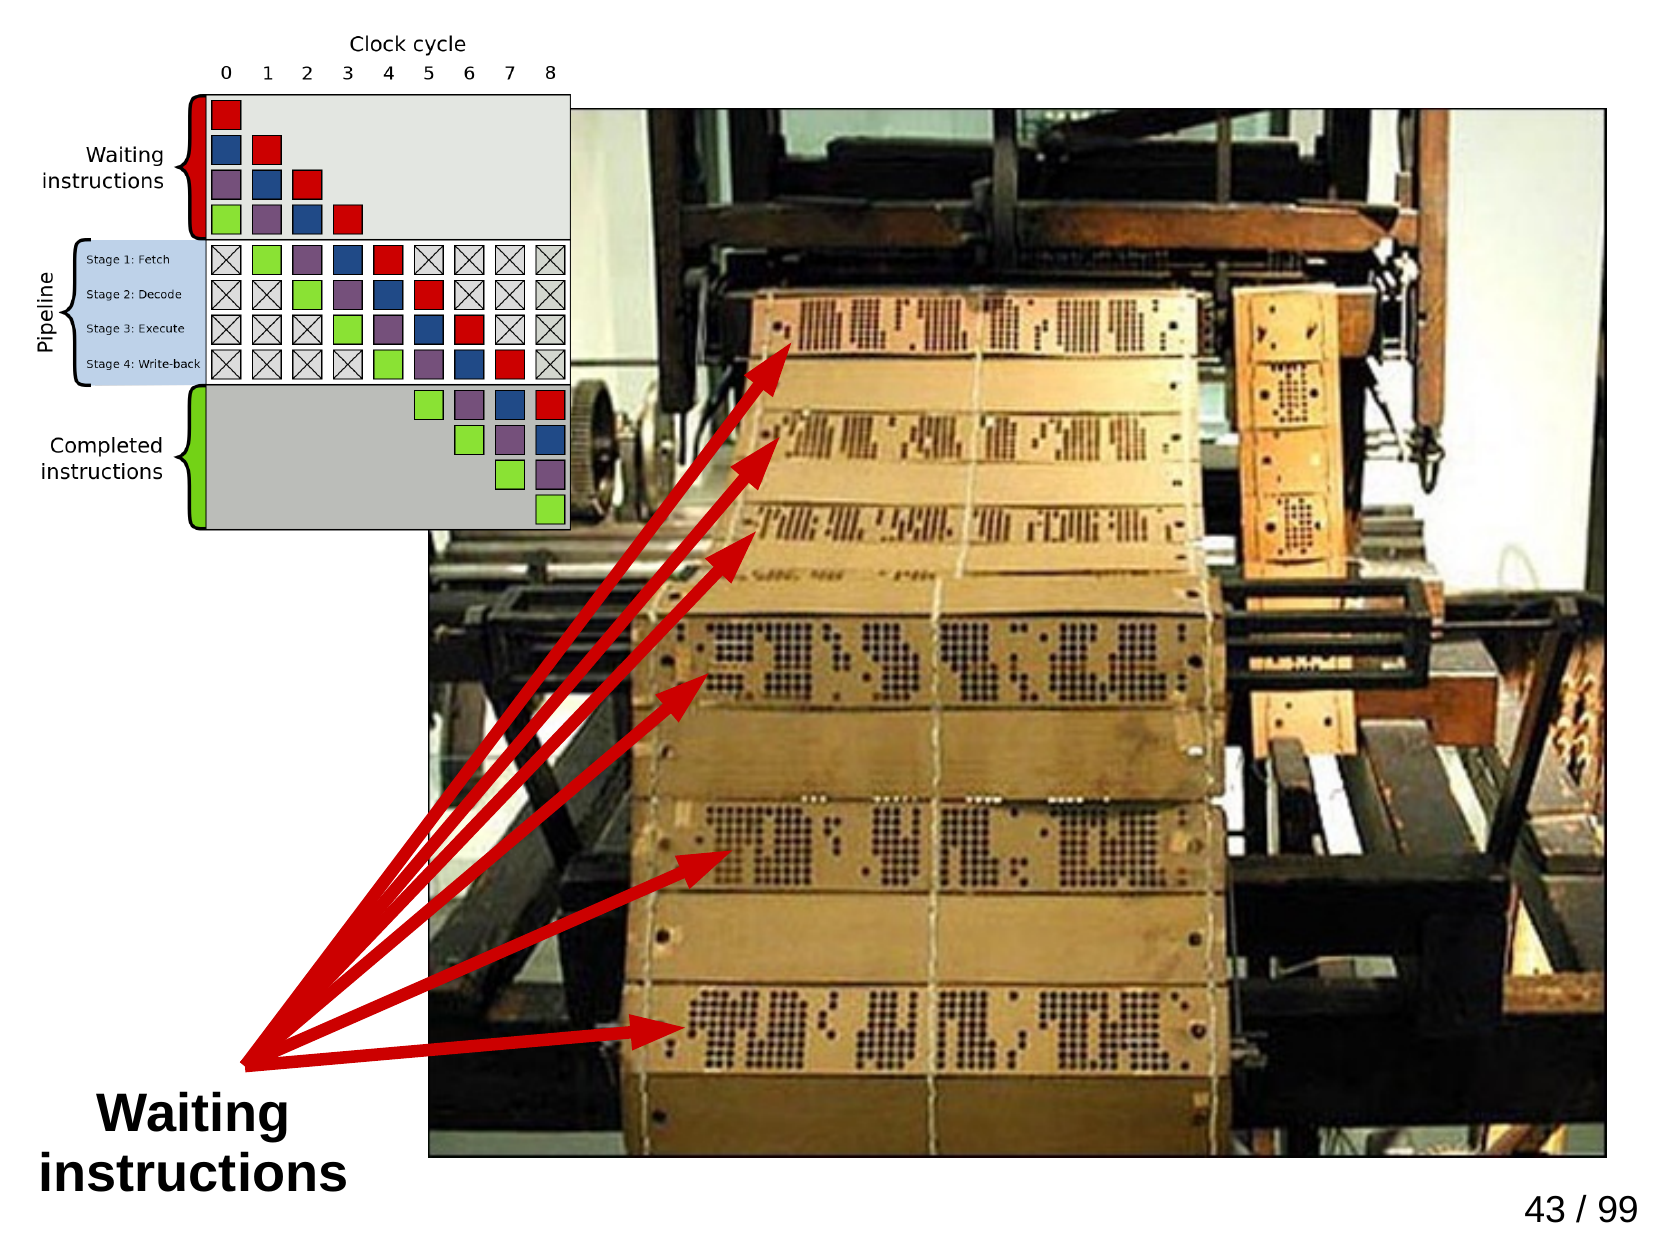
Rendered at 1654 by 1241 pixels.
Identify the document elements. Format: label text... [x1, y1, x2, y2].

picture [35, 22, 1607, 1158]
text_box <number> / 99 [1380, 1181, 1654, 1238]
text_box Waiting instructions [23, 1074, 365, 1211]
